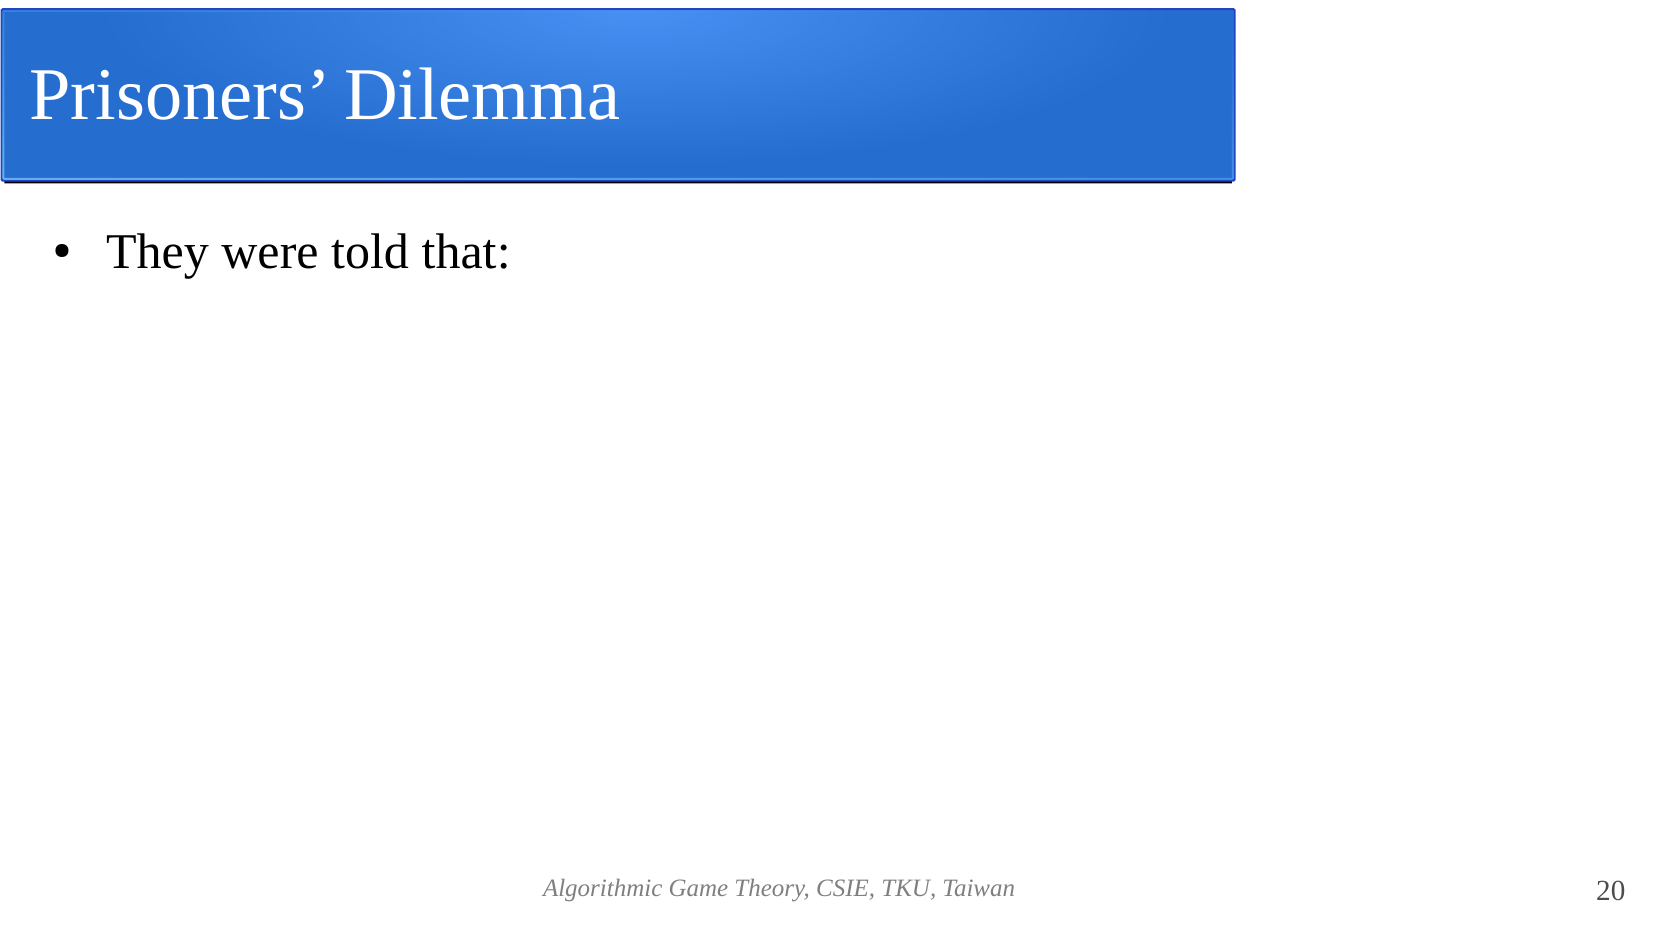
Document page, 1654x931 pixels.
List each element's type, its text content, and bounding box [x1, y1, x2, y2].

list They were told that: [35, 224, 1524, 818]
title Prisoners’ Dilemma [29, 17, 1138, 172]
